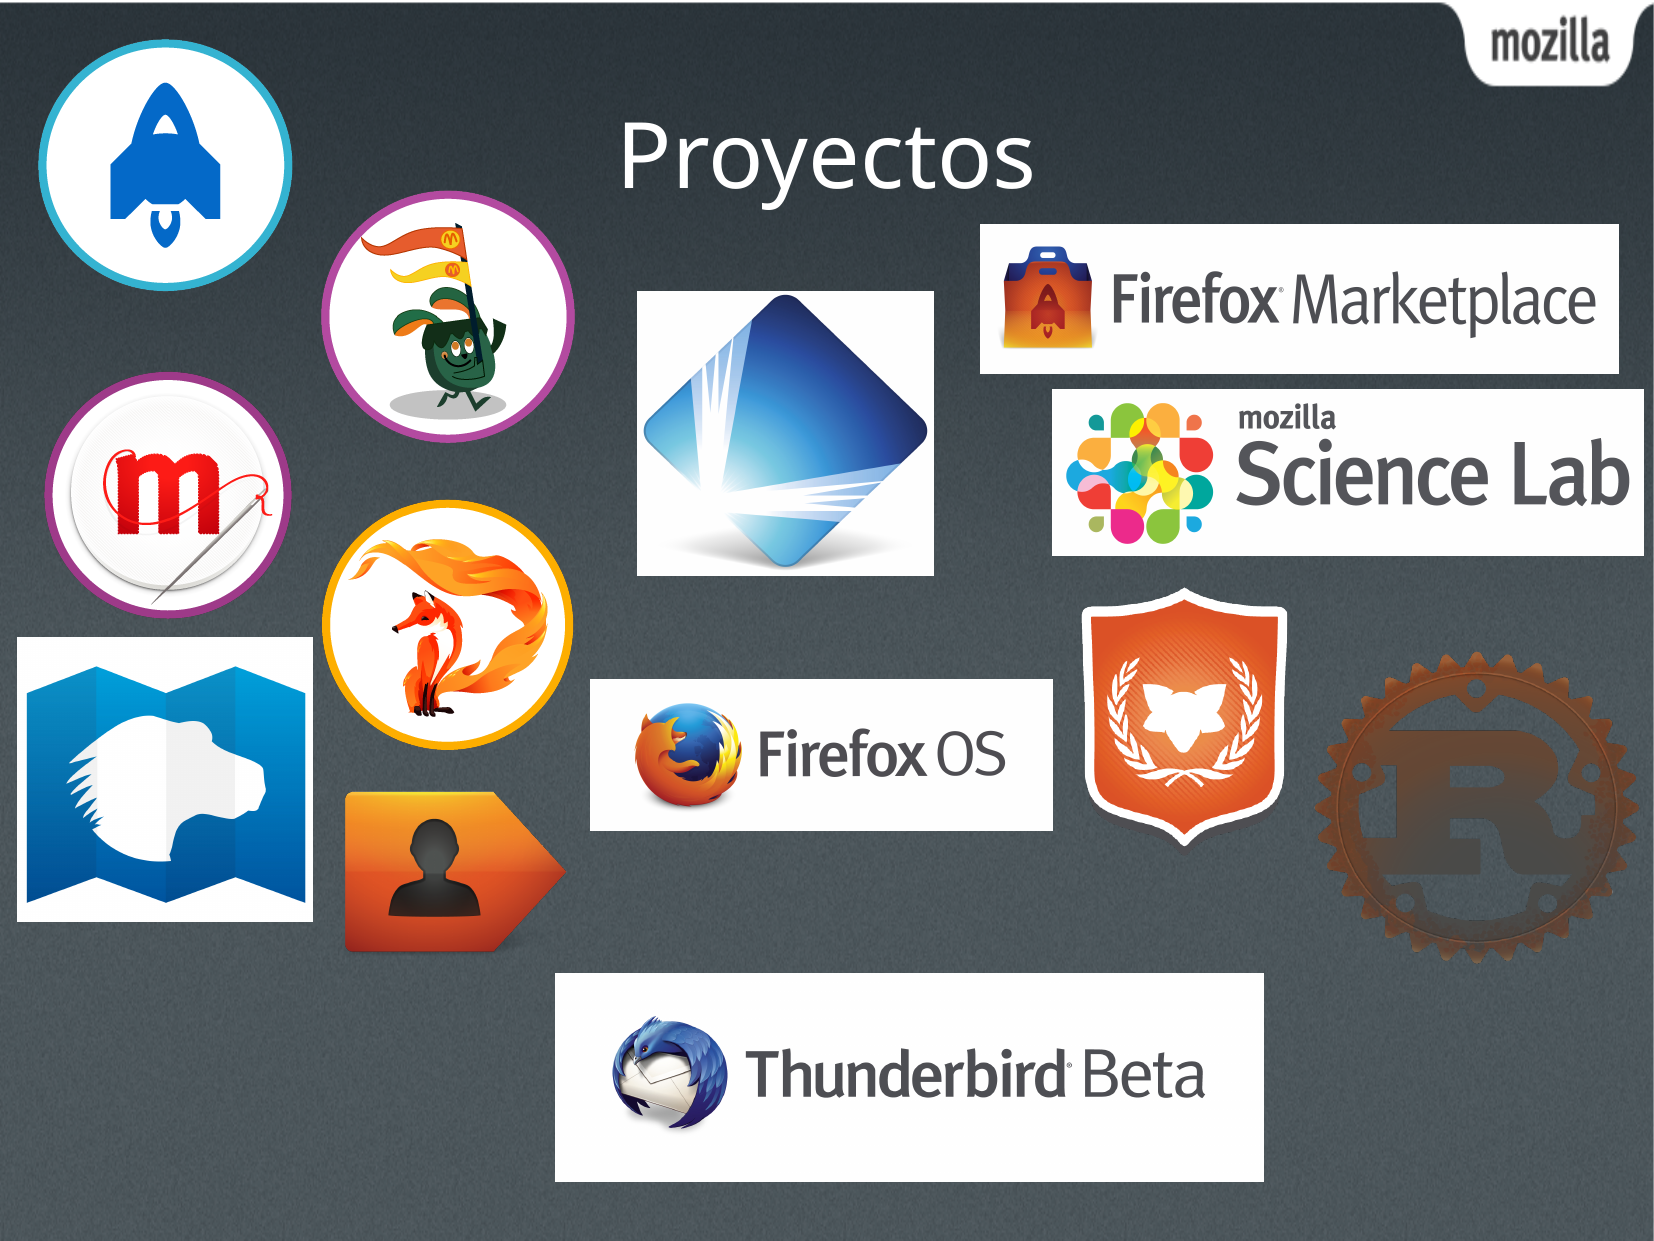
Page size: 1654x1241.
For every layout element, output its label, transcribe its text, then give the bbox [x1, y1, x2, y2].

title Proyectos [296, 49, 1571, 257]
picture [0, 0, 1654, 1241]
